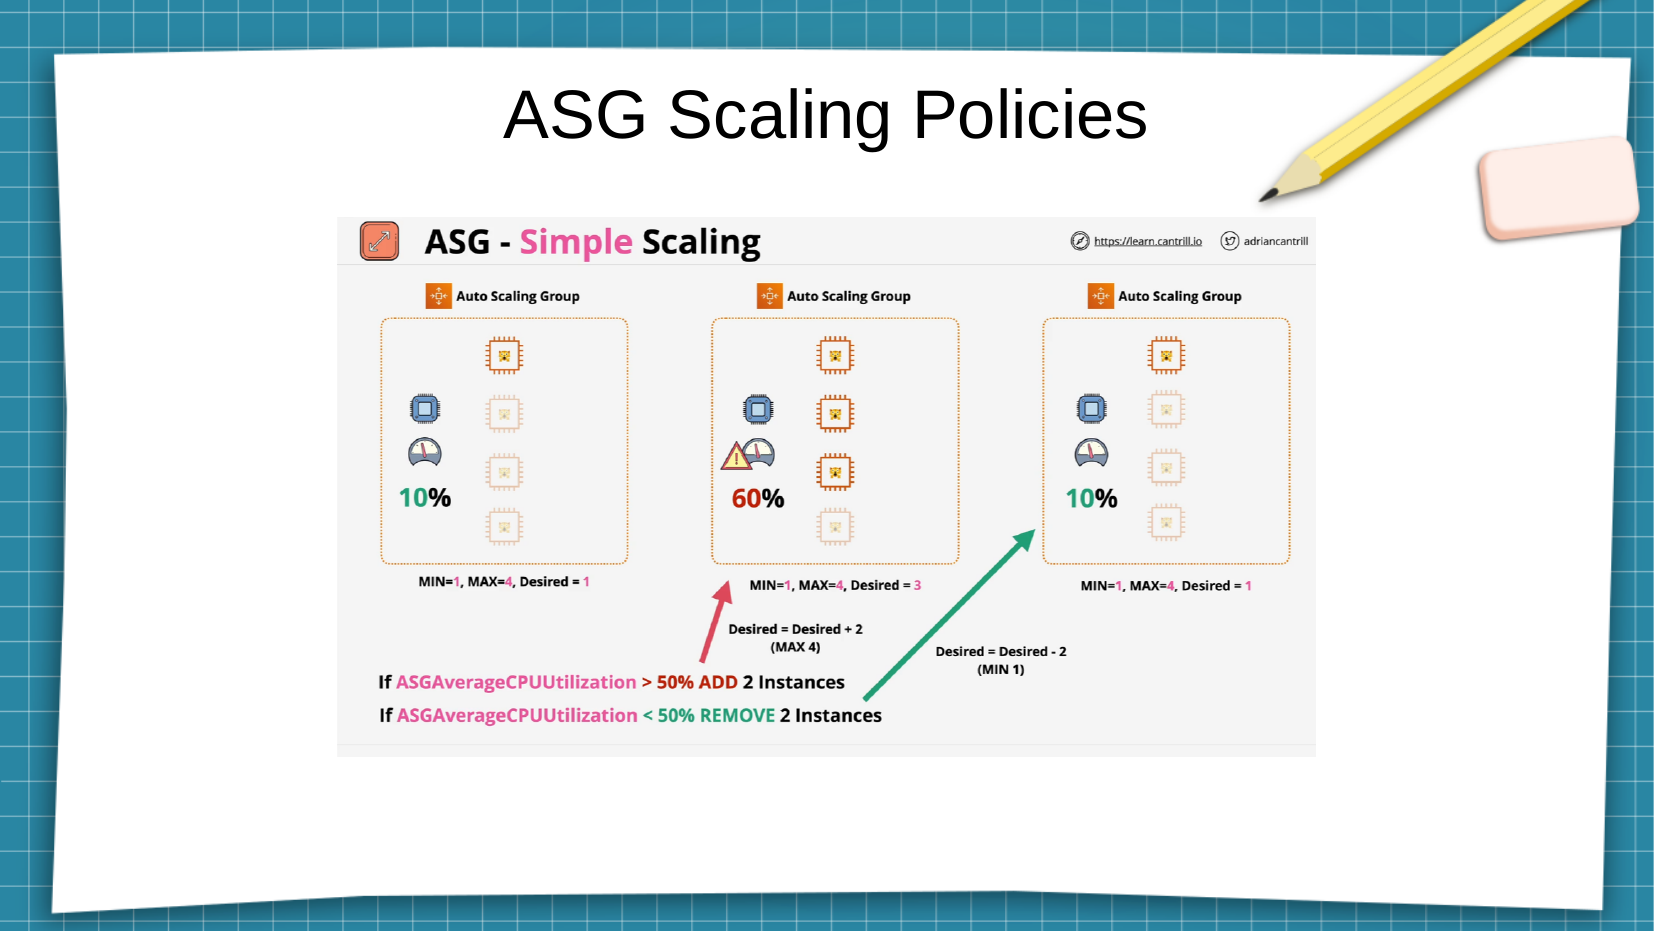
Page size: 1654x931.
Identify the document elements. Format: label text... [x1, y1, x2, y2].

picture [0, 0, 1654, 931]
title ASG Scaling Policies [82, 37, 1571, 193]
